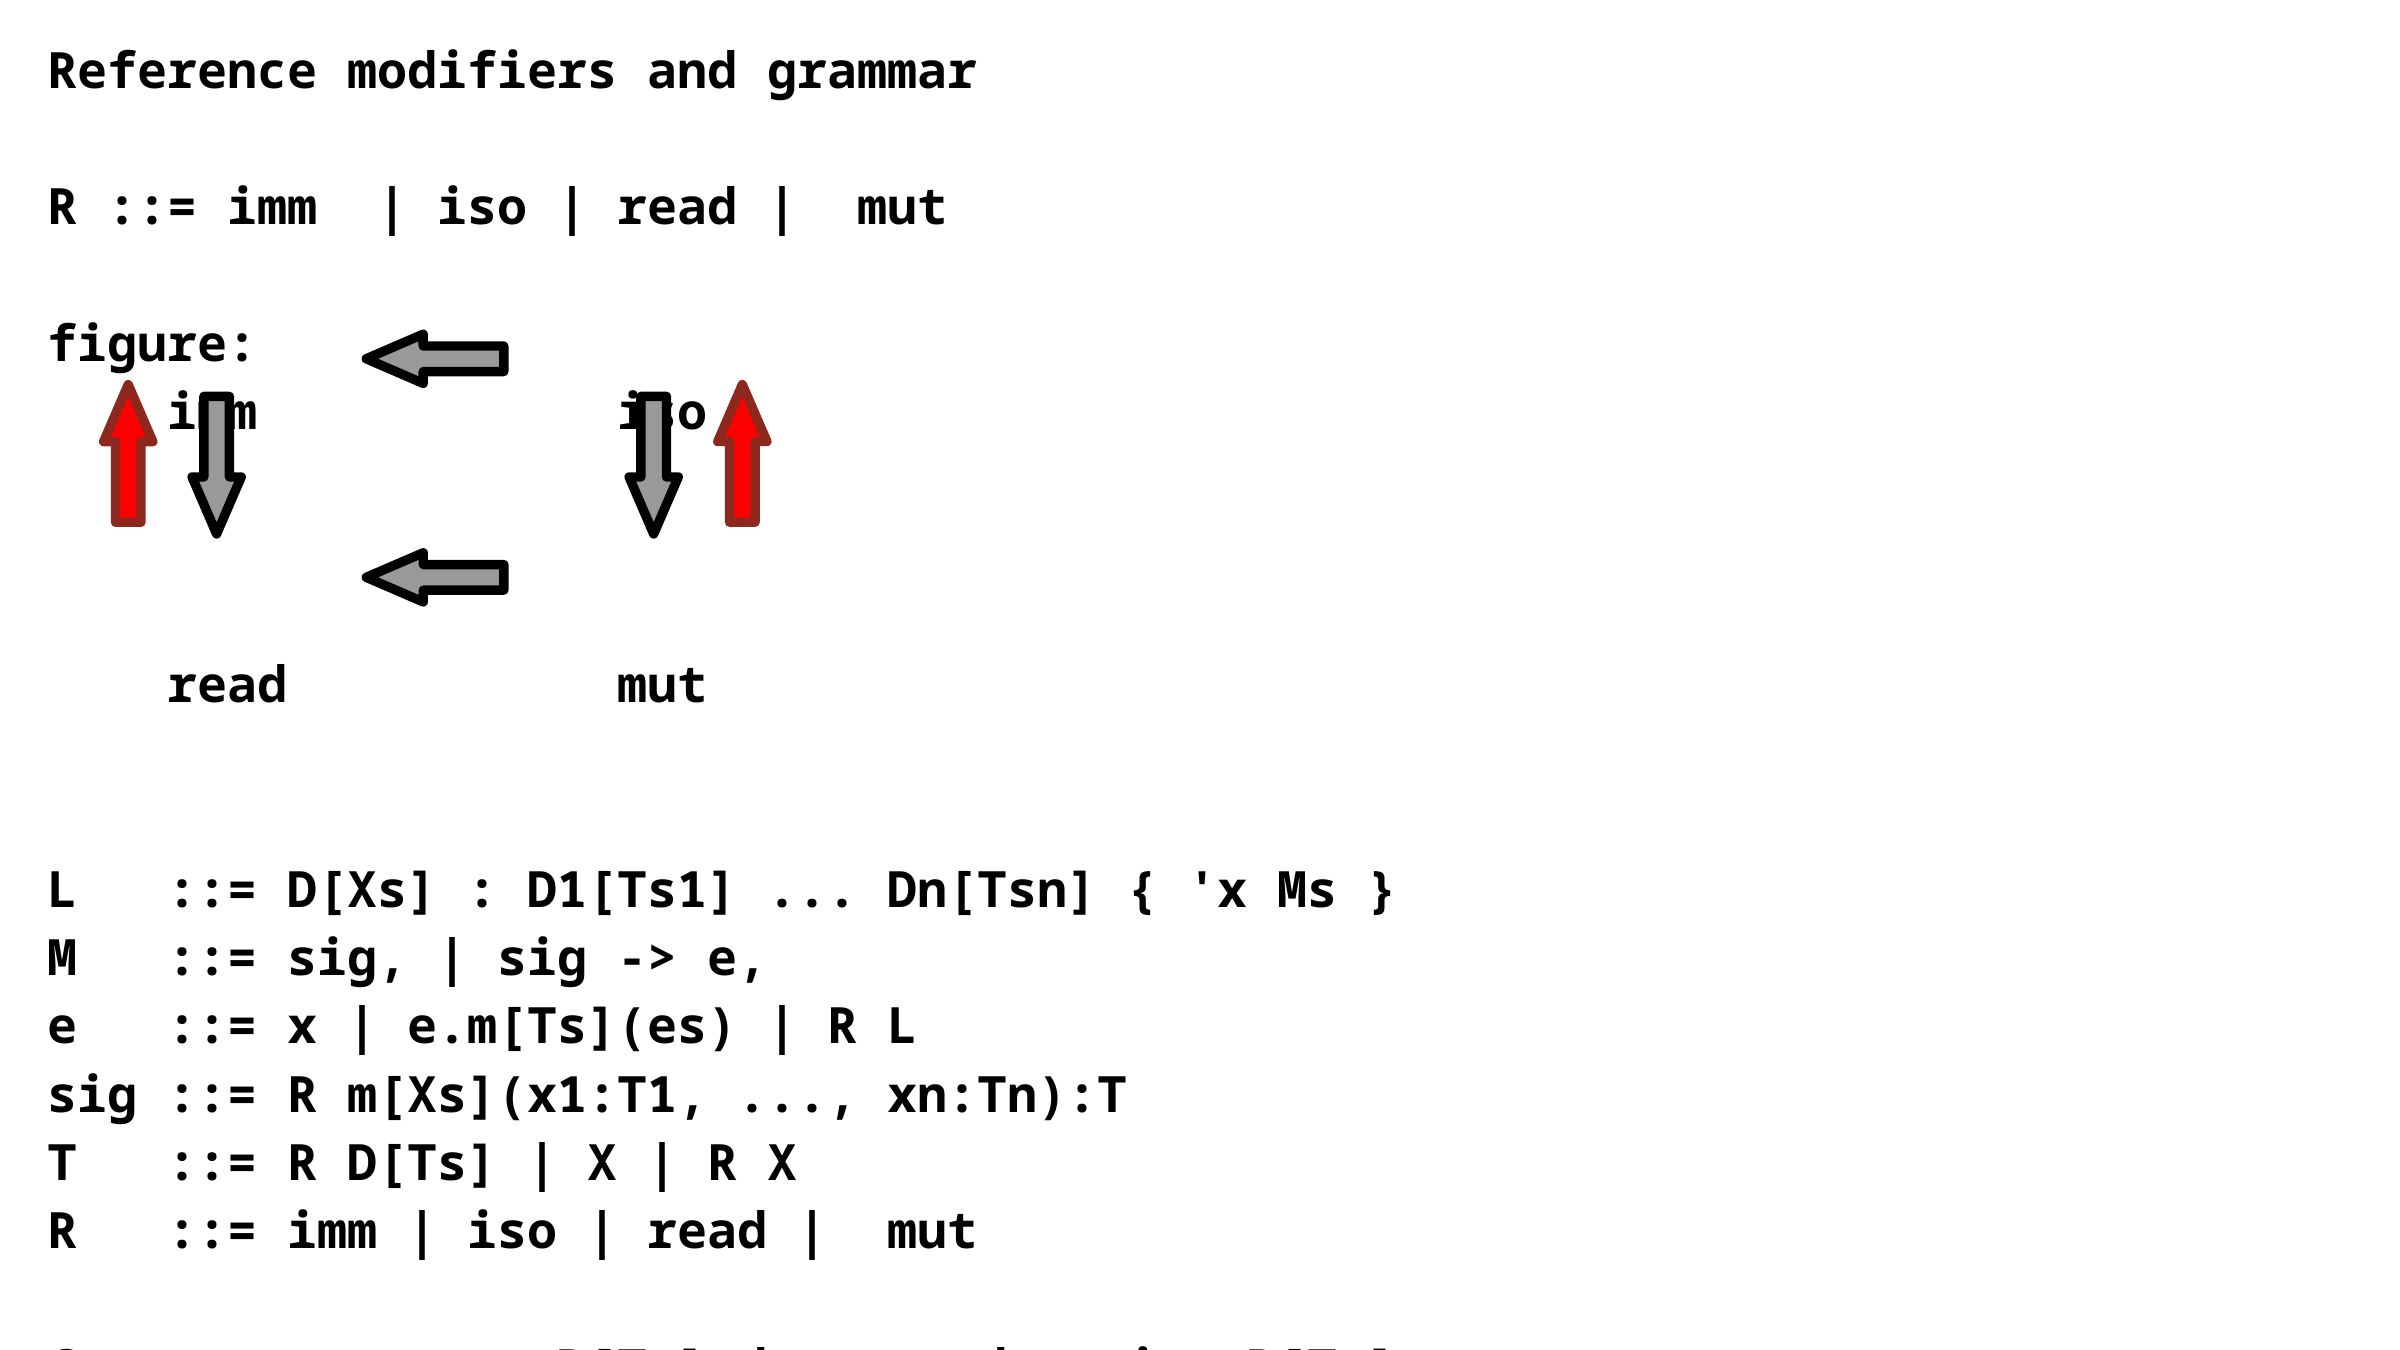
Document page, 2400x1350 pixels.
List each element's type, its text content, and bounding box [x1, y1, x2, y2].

text_box [192, 396, 242, 534]
text_box [103, 384, 153, 523]
text_box [366, 334, 504, 384]
text_box Reference modifiers and grammar R ::= imm | iso | read | mut figure: imm iso read mut L ::= D[Xs] : D1[Ts1] ... Dn[Tsn] { 'x Ms } M ::= sig, | sig -> e, e ::= x | e.m[Ts](es) | R L sig ::= R m[Xs](x1:T1, ..., xn:Tn):T T ::= R D[Ts] | X | R X R ::= imm | iso | read | mut Concrete syntax: D[Ts] desugared as imm D[Ts] [32, 27, 2358, 1291]
text_box [629, 396, 679, 534]
text_box [717, 384, 767, 523]
text_box [366, 552, 504, 602]
